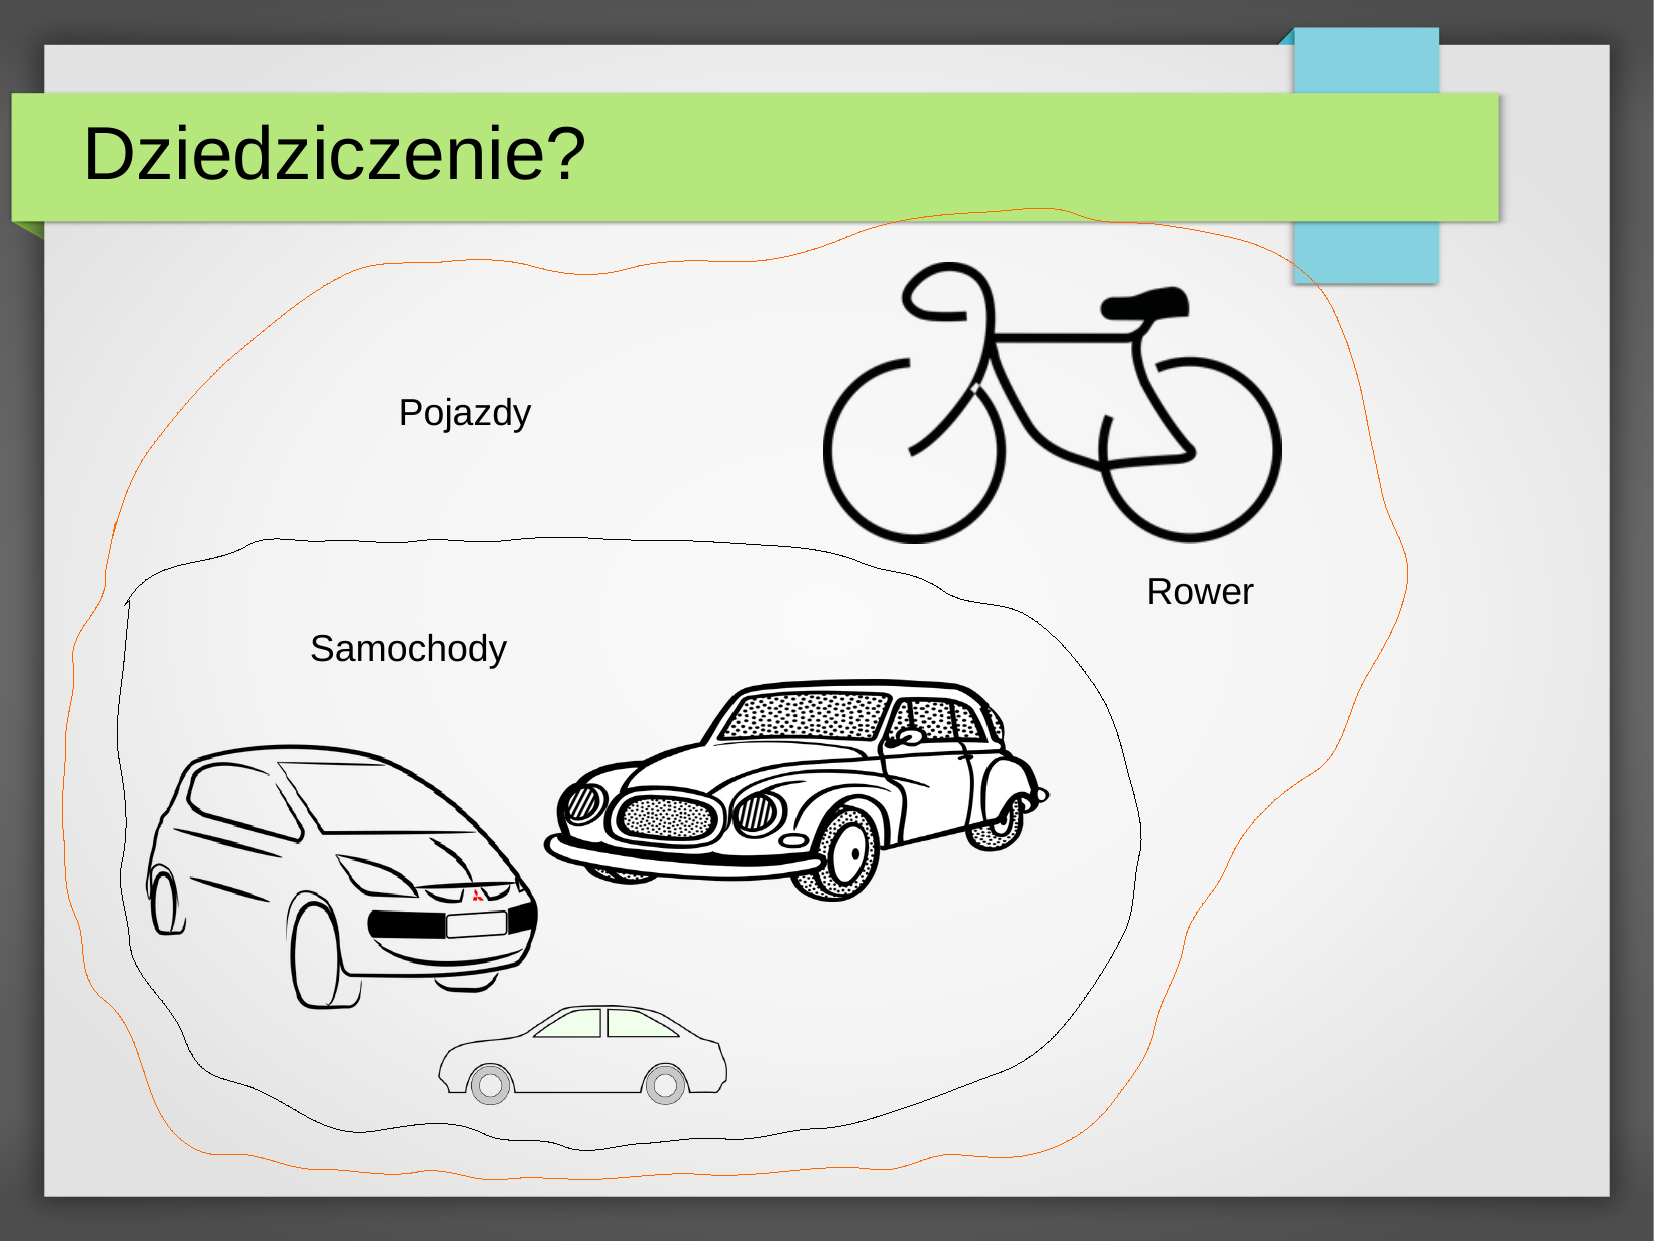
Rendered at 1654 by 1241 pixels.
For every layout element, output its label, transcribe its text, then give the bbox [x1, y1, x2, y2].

text_box Rower [1131, 563, 1269, 621]
text_box Pojazdy [383, 383, 547, 441]
title Dziedziczenie? [82, 94, 1264, 213]
picture [0, 0, 1654, 1241]
text_box Samochody [295, 620, 522, 678]
